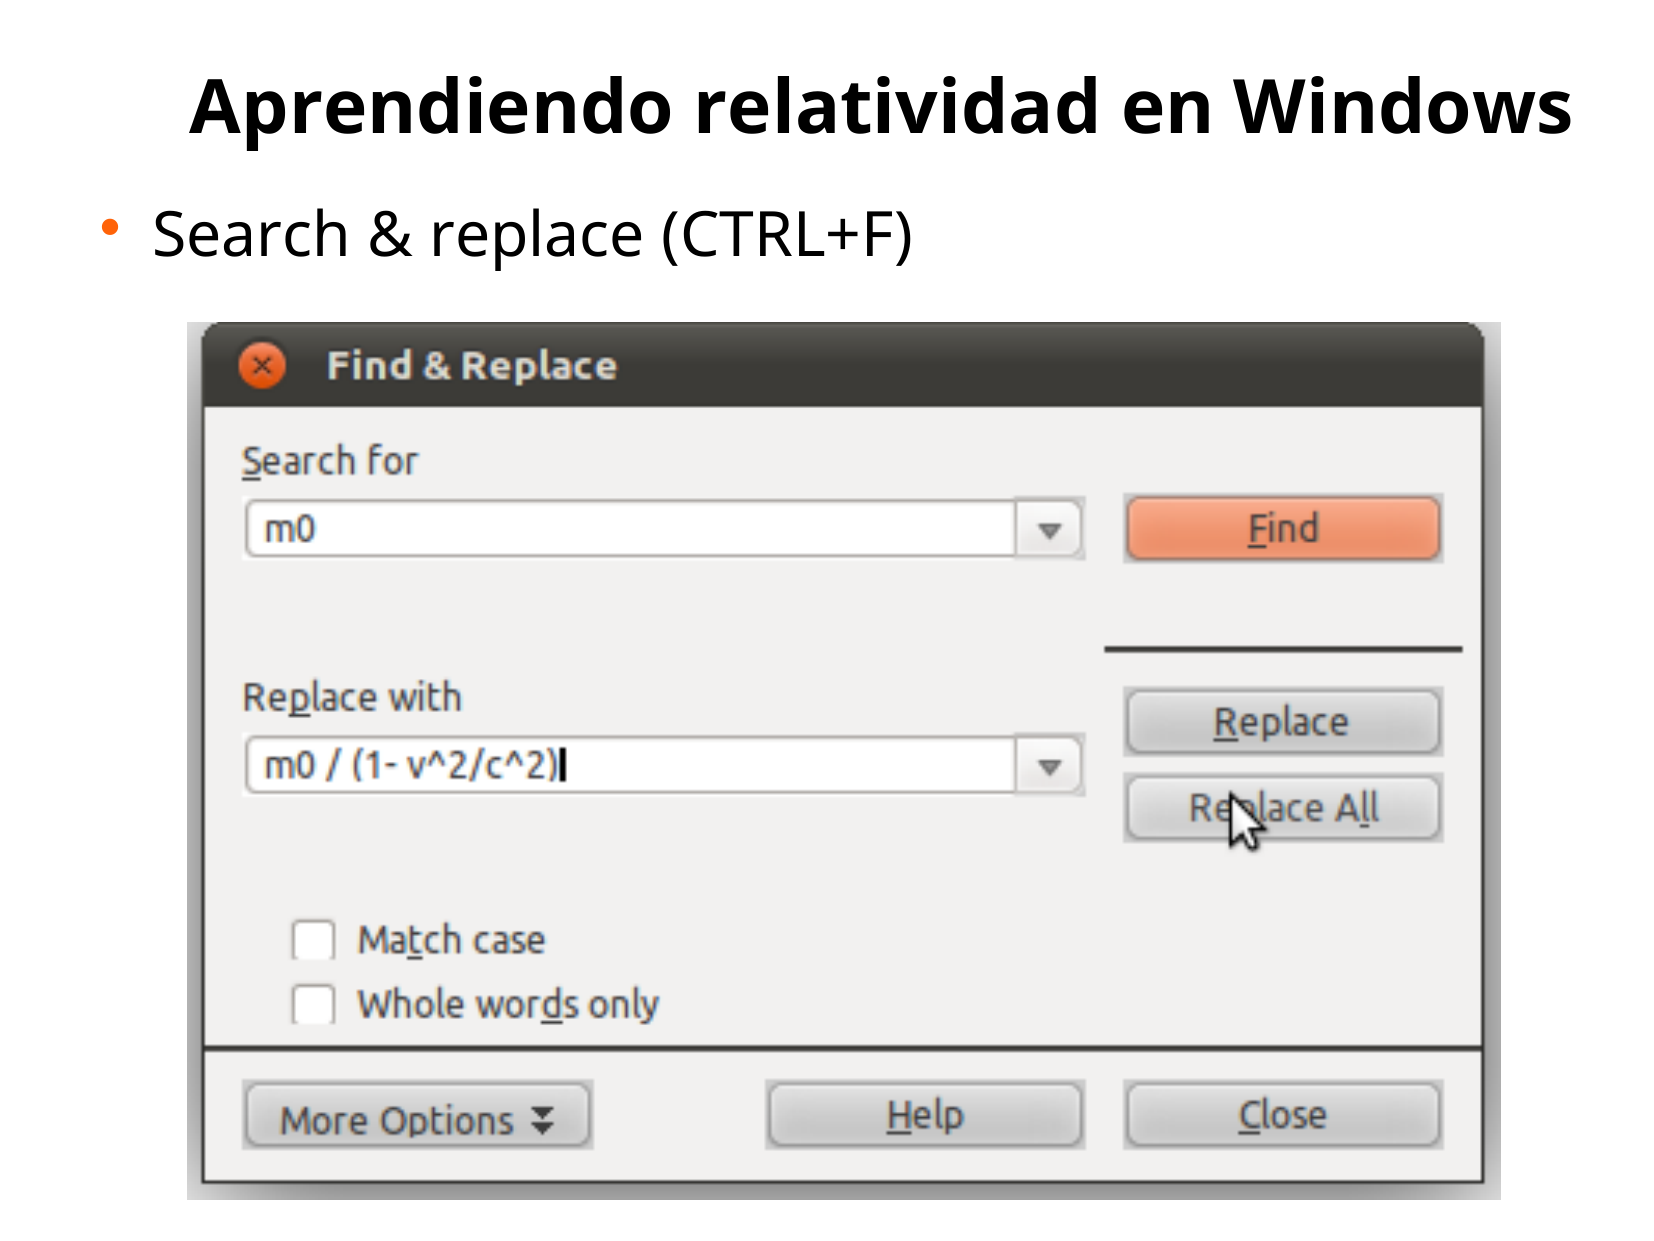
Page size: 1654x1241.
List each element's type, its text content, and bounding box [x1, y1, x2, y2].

title Aprendiendo relatividad en Windows [86, 49, 1575, 151]
list Search & replace (CTRL+F) [82, 187, 1571, 1007]
picture [187, 322, 1501, 1201]
